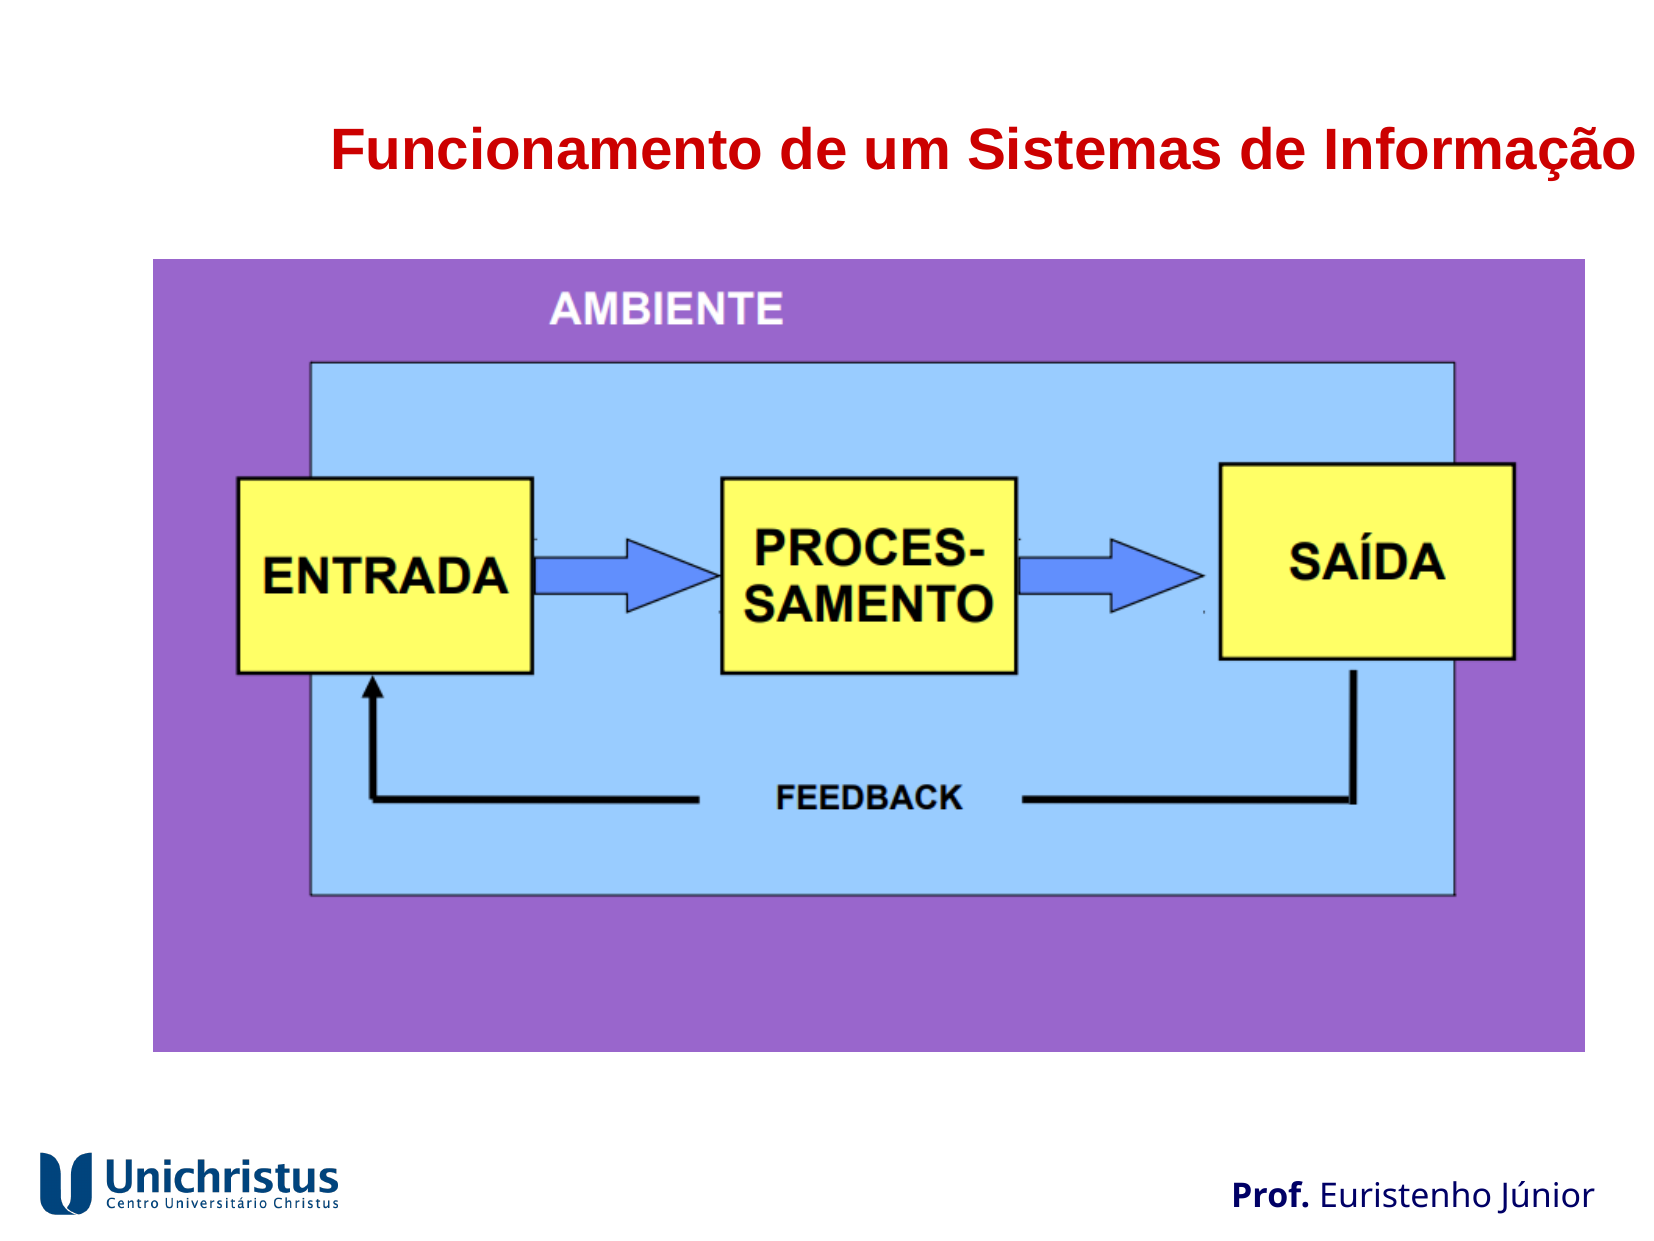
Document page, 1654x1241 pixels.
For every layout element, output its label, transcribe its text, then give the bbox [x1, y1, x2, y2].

text_box Prof. Euristenho Júnior [1216, 1163, 1654, 1224]
picture [35, 1149, 343, 1217]
text_box Funcionamento de um Sistemas de Informação [315, 109, 1654, 189]
picture [153, 259, 1585, 1052]
